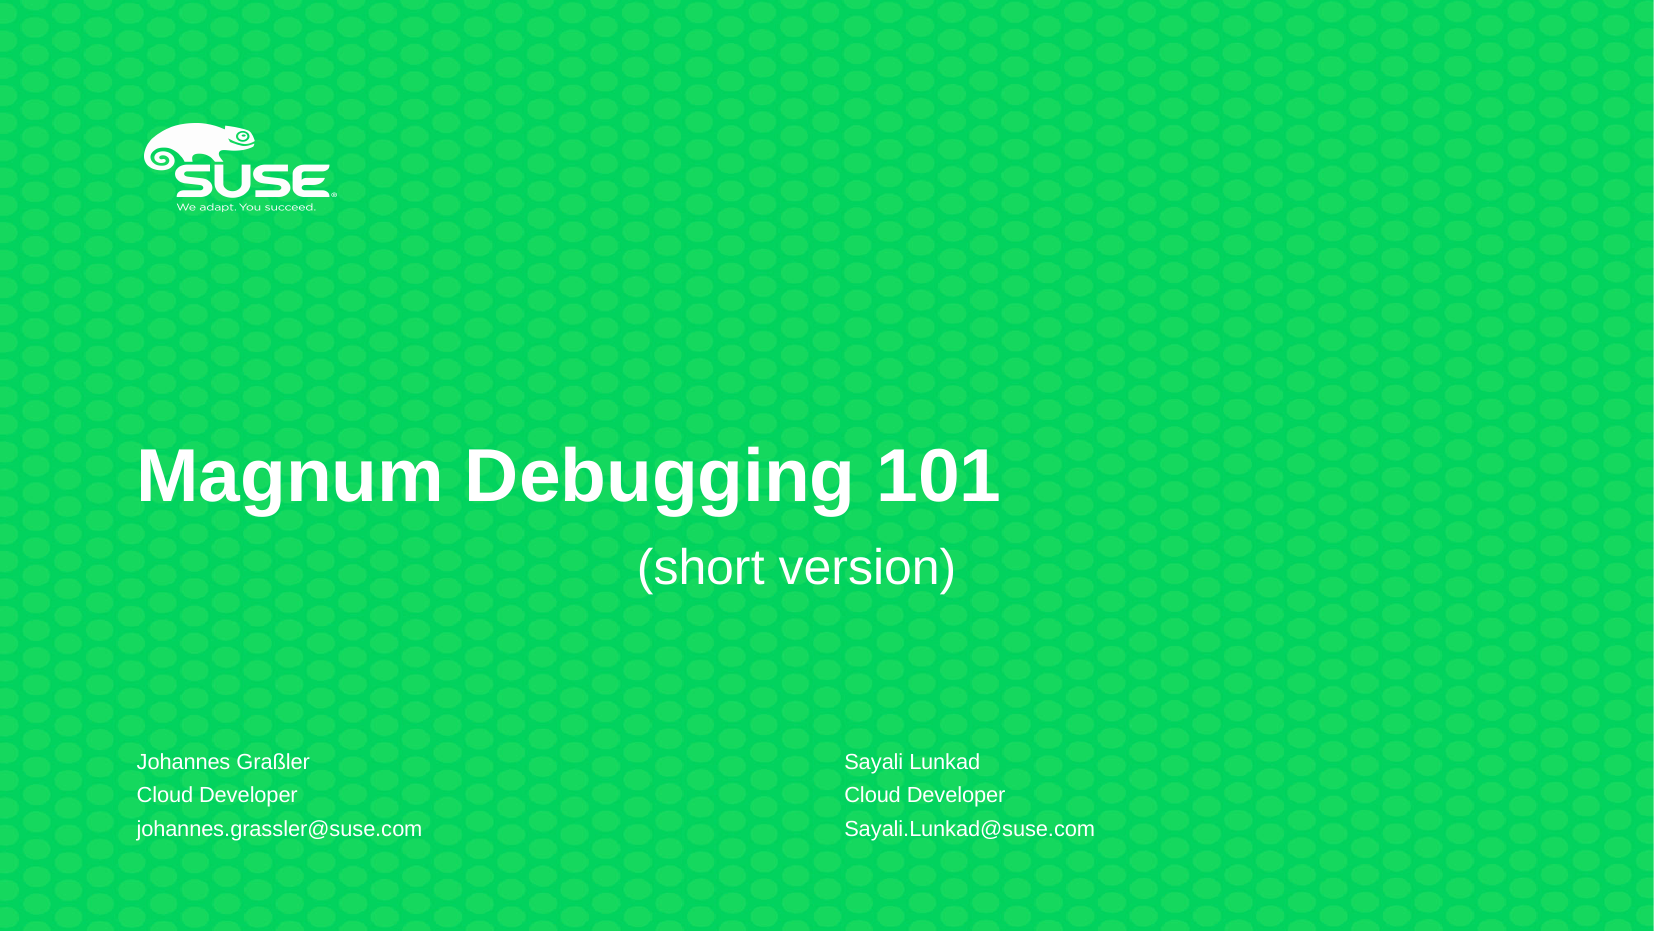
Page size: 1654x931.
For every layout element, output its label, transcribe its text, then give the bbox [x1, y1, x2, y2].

text_box (short version) [621, 531, 1048, 627]
text_box Sayali Lunkad Cloud Developer Sayali.Lunkad@suse.com [829, 742, 1587, 925]
title Magnum Debugging 101 [121, 222, 1531, 518]
picture [0, 0, 1654, 931]
subtitle Johannes Graßler Cloud Developer johannes.grassler@suse.com [121, 742, 829, 925]
